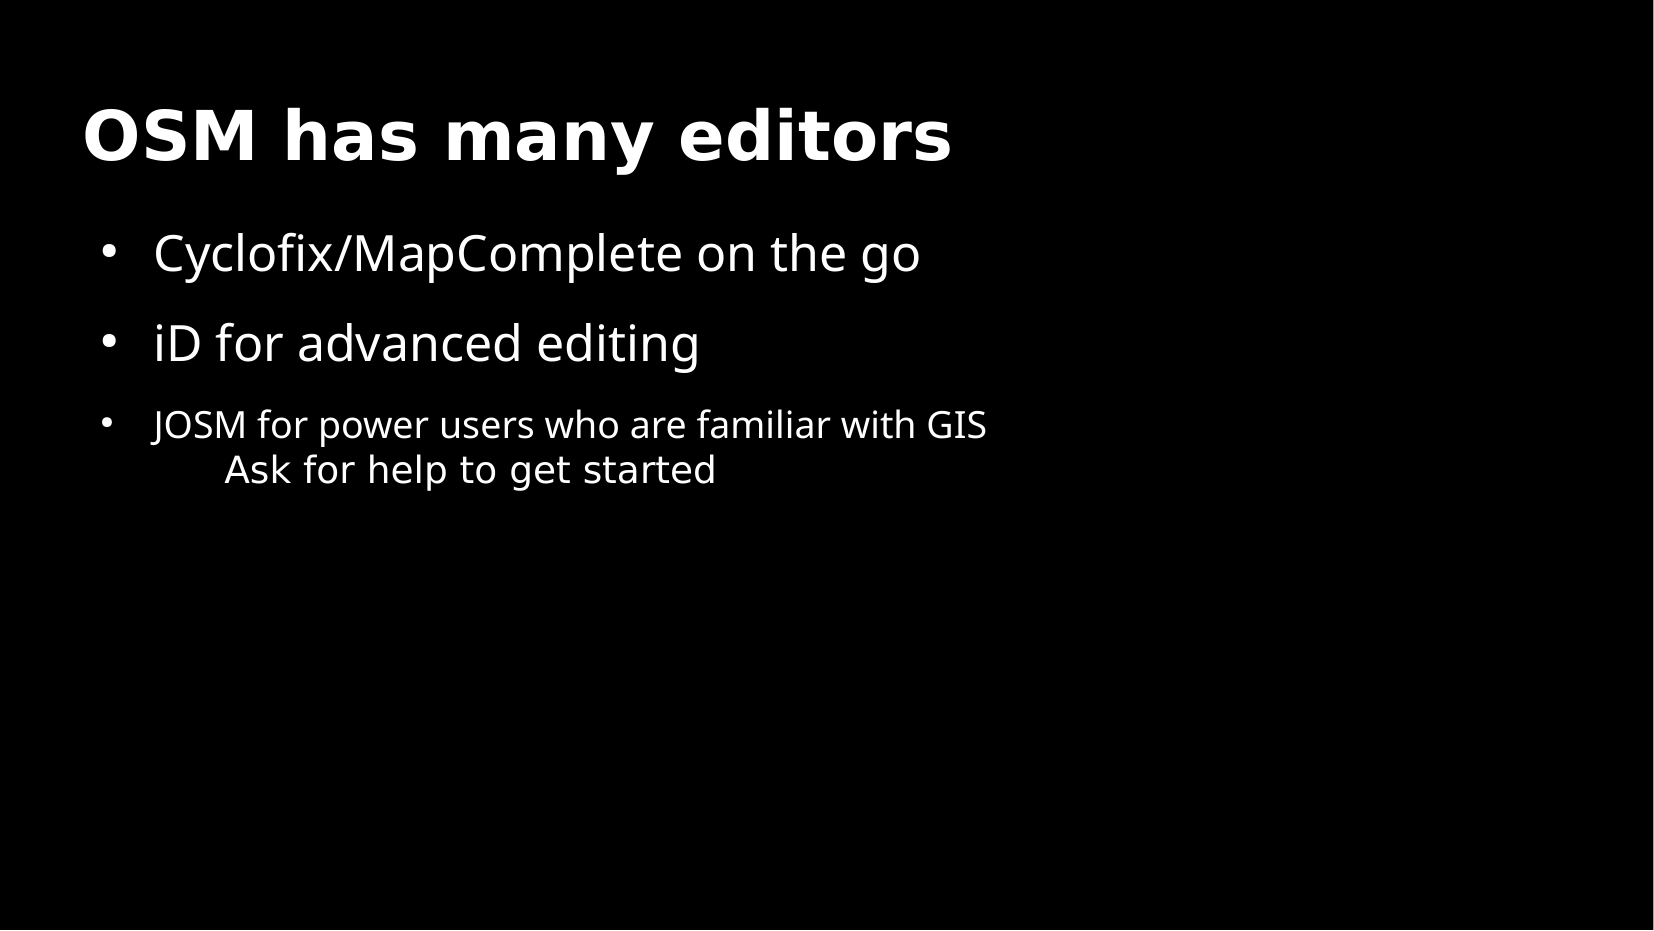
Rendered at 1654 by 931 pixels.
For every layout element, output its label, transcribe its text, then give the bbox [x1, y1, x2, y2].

list Cyclofix/MapComplete on the go iD for advanced editing JOSM for power users who are familiar with GIS Ask for help to get started [82, 217, 1571, 758]
title OSM has many editors [82, 59, 1571, 215]
